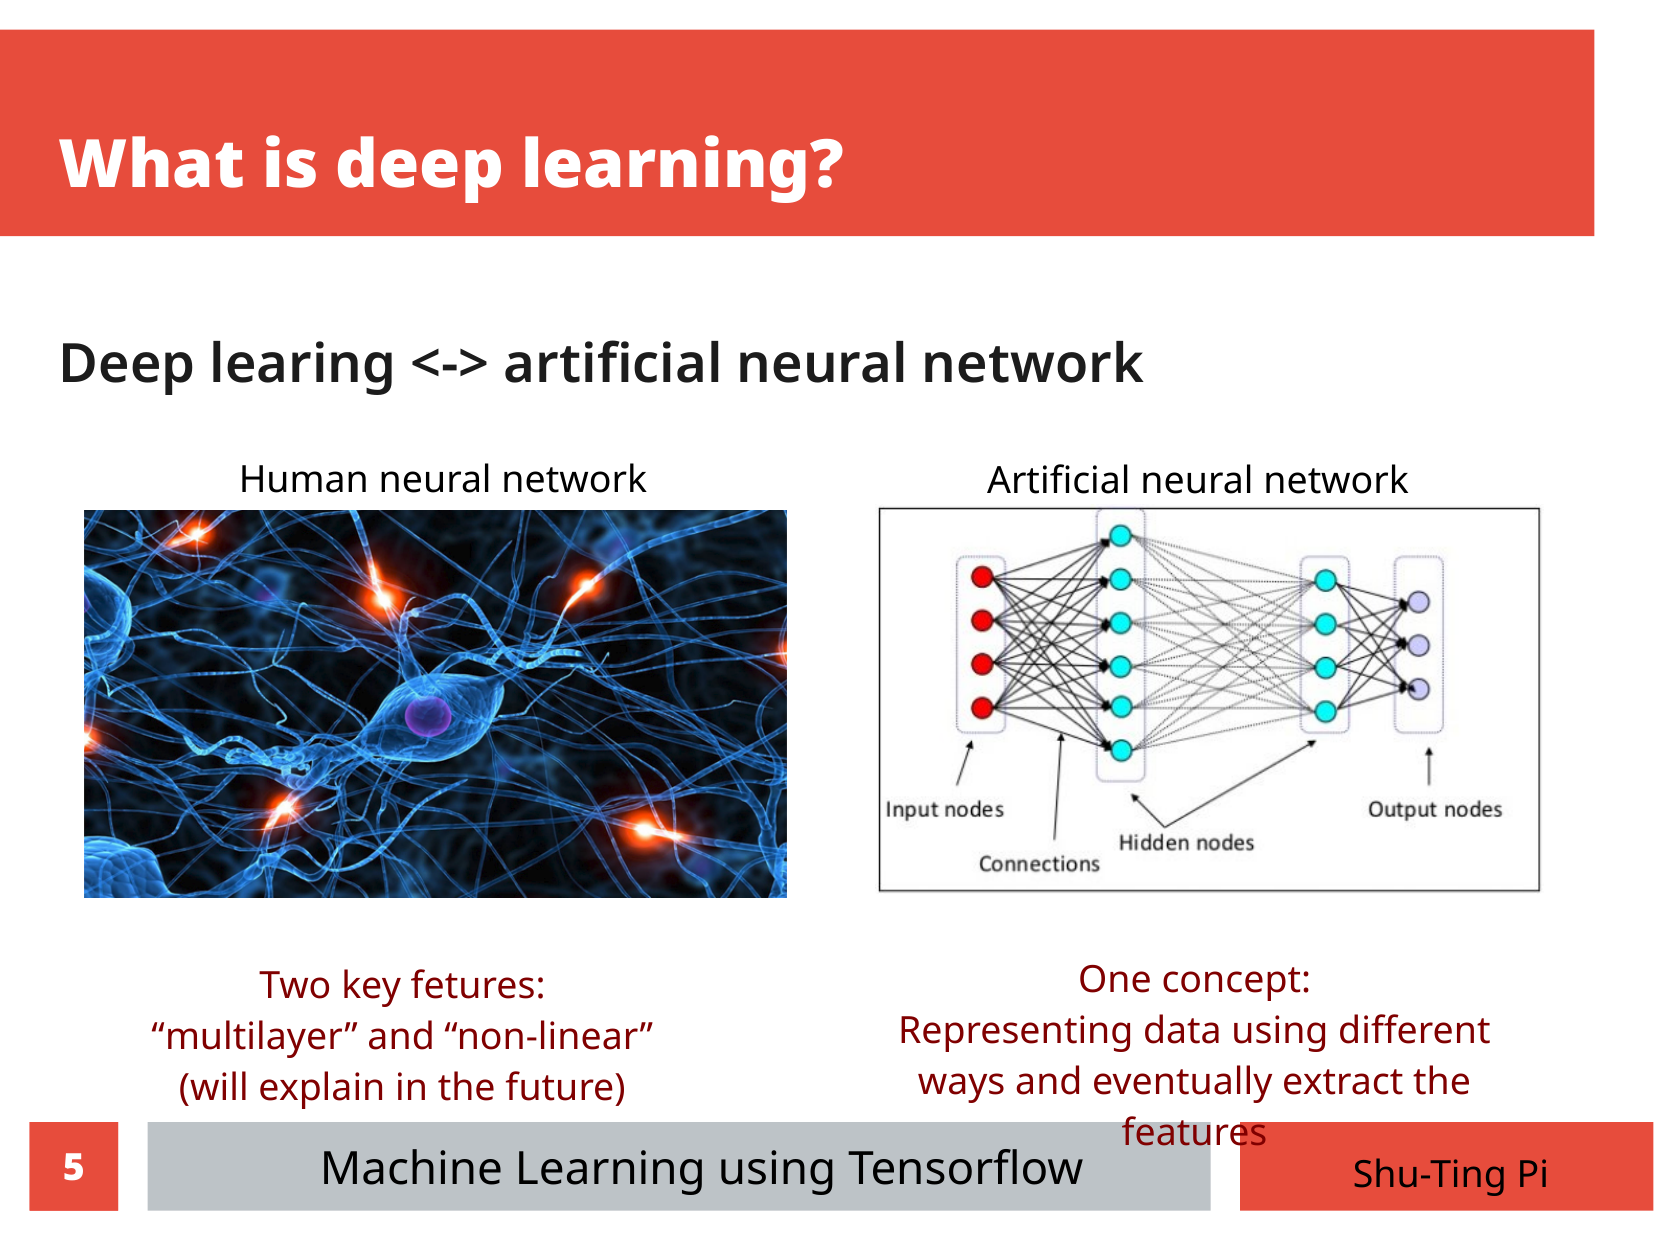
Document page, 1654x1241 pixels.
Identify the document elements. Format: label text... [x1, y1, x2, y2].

title What is deep learning? [59, 59, 1595, 207]
text_box Artificial neural network [972, 445, 1453, 508]
text_box One concept: Representing data using different ways and eventually extract the features [883, 945, 1574, 1102]
picture [875, 504, 1544, 894]
text_box Shu-Ting Pi [1338, 1140, 1548, 1203]
text_box Two key fetures: “multilayer” and “non-linear” (will explain in the future) [136, 951, 733, 1108]
text_box Machine Learning using Tensorflow [305, 1128, 1191, 1241]
picture [84, 510, 787, 898]
list Deep learing <-> artificial neural network [59, 324, 1565, 1093]
text_box Human neural network [223, 444, 685, 507]
